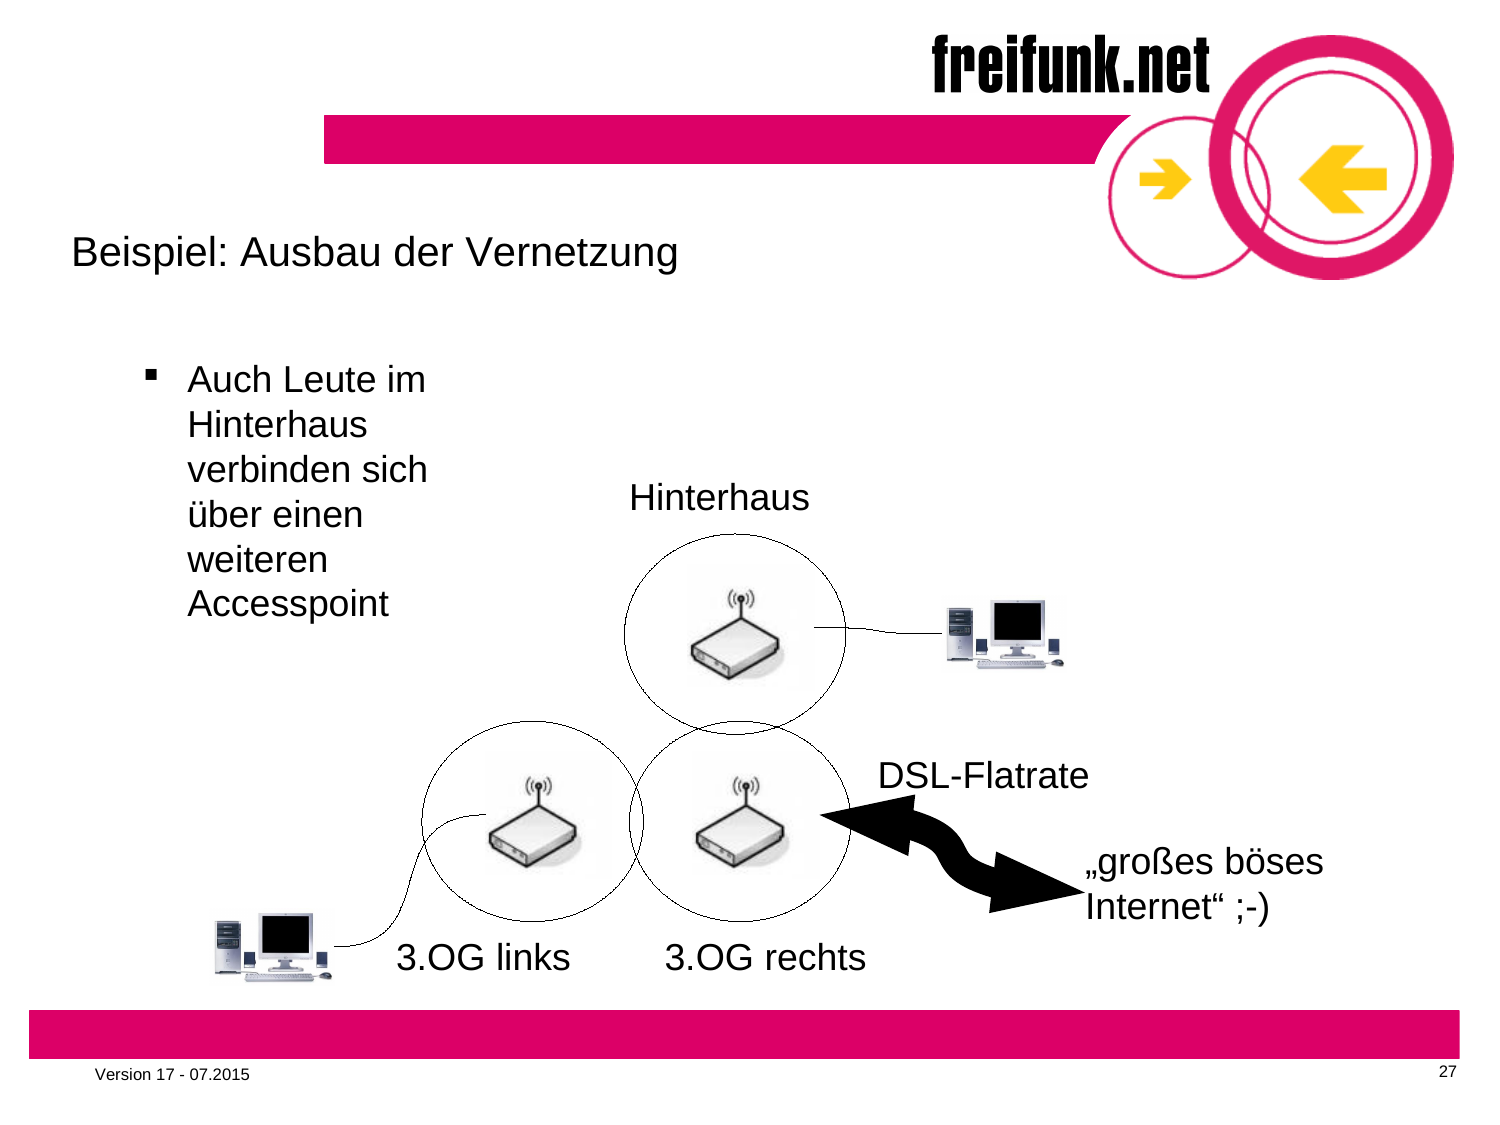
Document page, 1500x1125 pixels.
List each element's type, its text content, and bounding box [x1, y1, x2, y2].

text_box DSL-Flatrate [877, 751, 1091, 794]
text_box 3.OG rechts [664, 933, 897, 988]
picture [517, 751, 612, 879]
text_box Auch Leute im Hinterhaus verbinden sich über einen weiteren Accesspoint [113, 277, 517, 915]
picture [941, 595, 1067, 673]
picture [209, 915, 335, 986]
text_box Hinterhaus [629, 473, 837, 527]
text_box „großes böses Internet“ ;-) [1085, 837, 1360, 948]
picture [687, 564, 815, 691]
picture [932, 34, 1454, 280]
picture [692, 751, 820, 879]
text_box Beispiel: Ausbau der Vernetzung [71, 225, 1212, 297]
text_box 3.OG links [396, 933, 597, 988]
